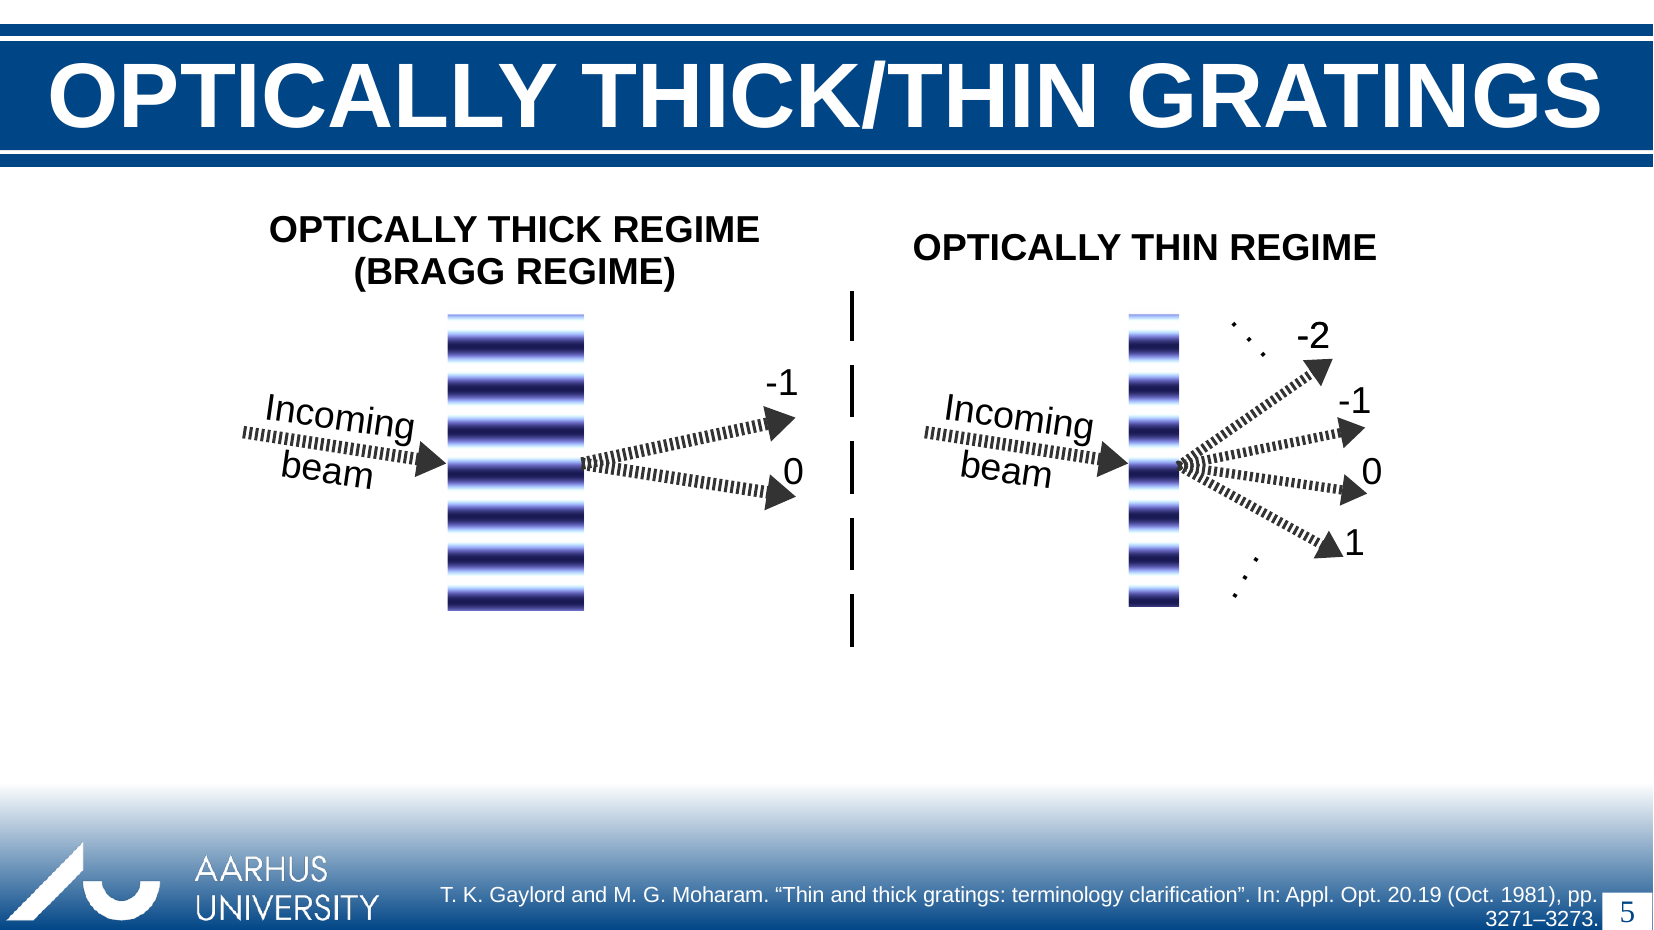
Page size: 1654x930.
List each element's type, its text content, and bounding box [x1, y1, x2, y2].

text_box . . . [1208, 283, 1284, 382]
text_box . . . [1209, 533, 1301, 634]
text_box beam [942, 433, 1072, 507]
picture [1128, 307, 1180, 607]
title OPTICALLY THICK/THIN GRATINGS [0, 41, 1653, 151]
text_box Incoming [925, 376, 1114, 459]
text_box OPTICALLY THIN REGIME [897, 219, 1393, 276]
text_box -1 [1323, 371, 1387, 429]
text_box 1 [1329, 513, 1393, 571]
text_box 0 [768, 442, 832, 500]
text_box Incoming [246, 376, 435, 459]
picture [446, 307, 585, 611]
text_box T. K. Gaylord and M. G. Moharam. “Thin and thick gratings: terminology clarification”. In: Appl. Opt. 20.19 (Oct. 1981), pp. 3271–3273. [399, 875, 1615, 930]
text_box 0 [1346, 442, 1410, 500]
text_box -2 [1282, 306, 1345, 364]
picture [5, 841, 414, 928]
text_box beam [262, 433, 393, 507]
text_box OPTICALLY THICK REGIME (BRAGG REGIME) [254, 201, 776, 301]
text_box -1 [750, 354, 814, 411]
